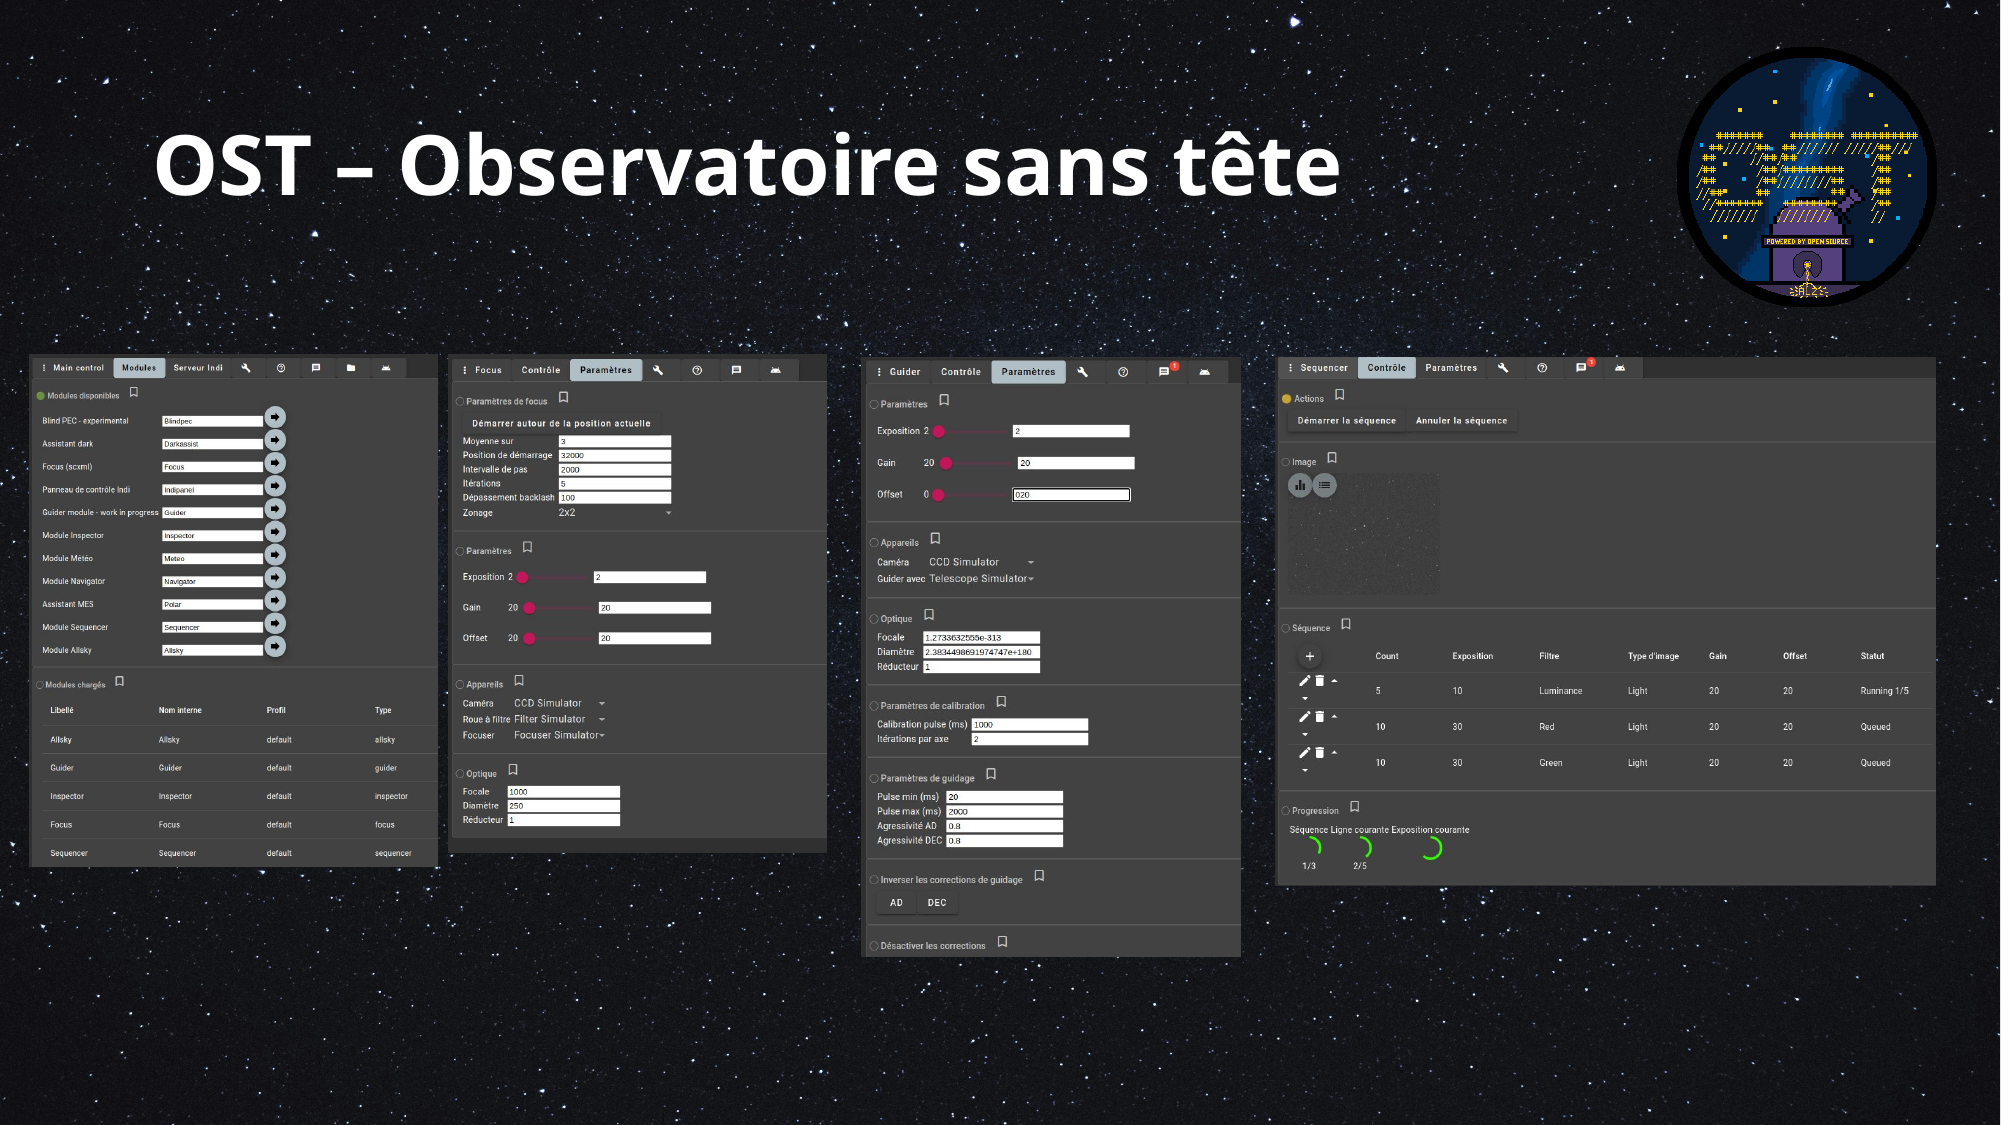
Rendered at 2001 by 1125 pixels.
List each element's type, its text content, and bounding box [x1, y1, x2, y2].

picture [0, 0, 2001, 1125]
title OST – Observatoire sans tête [137, 59, 1512, 278]
